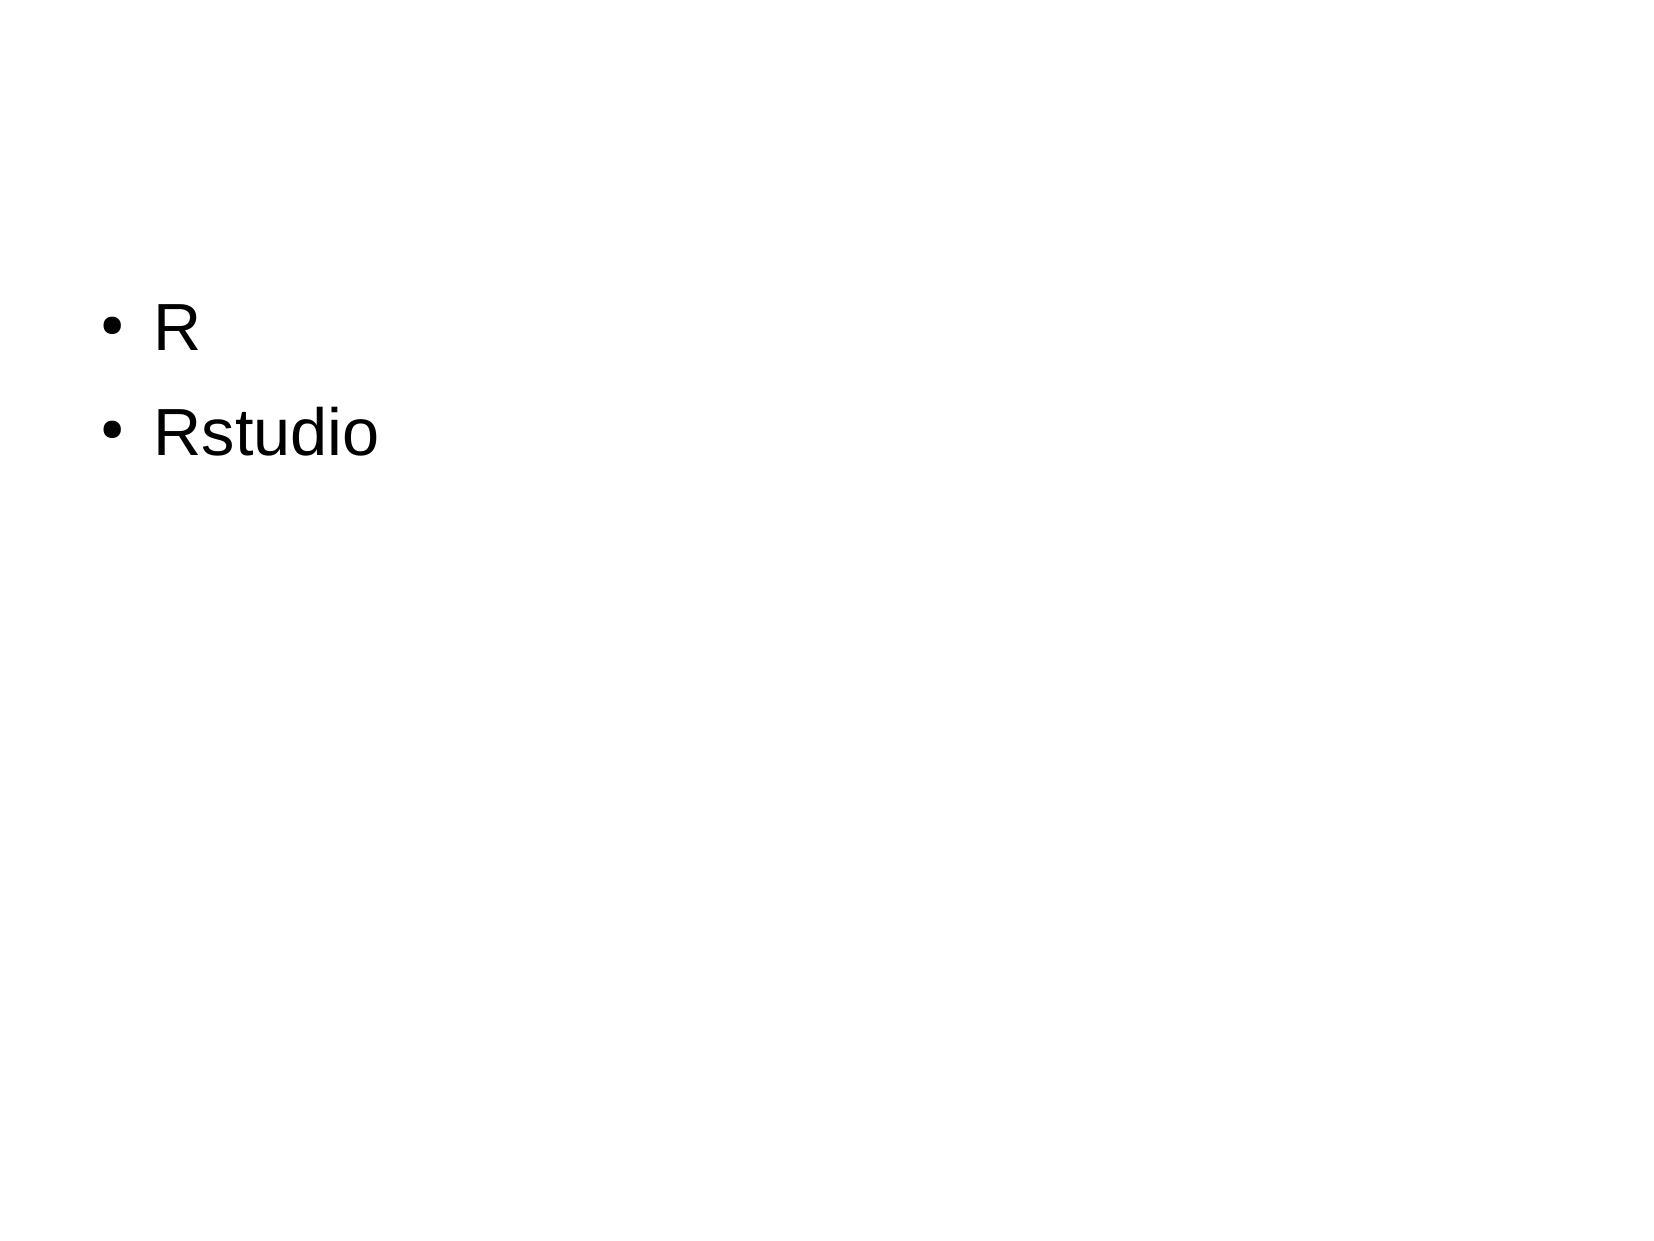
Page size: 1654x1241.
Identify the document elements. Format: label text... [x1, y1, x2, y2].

list R Rstudio [82, 290, 1571, 1010]
